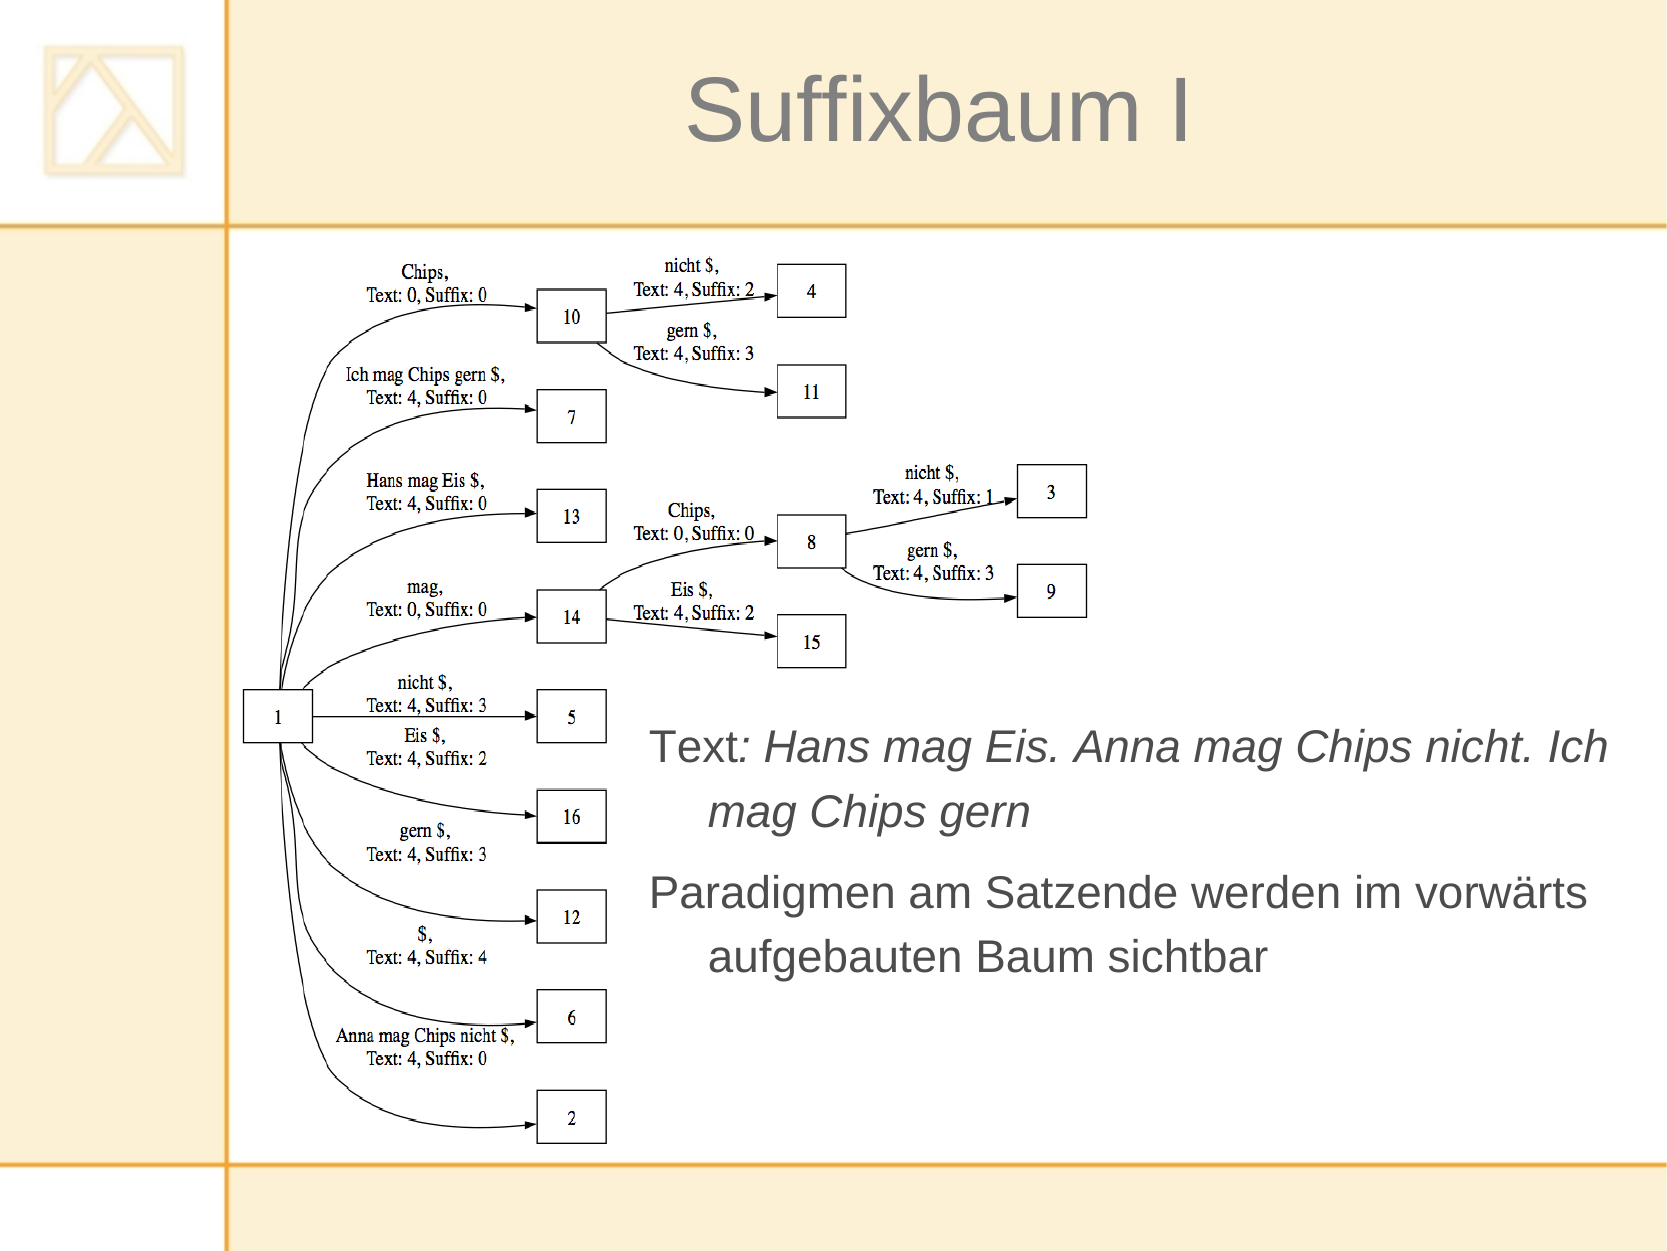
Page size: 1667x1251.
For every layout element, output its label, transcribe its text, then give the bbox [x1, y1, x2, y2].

list Text: Hans mag Eis. Anna mag Chips nicht. Ich mag Chips gern Paradigmen am Satzende werden im vorwärts aufgebauten Baum sichtbar [620, 708, 1625, 1152]
picture [0, 0, 1667, 1251]
title Suffixbaum I [268, 0, 1611, 238]
